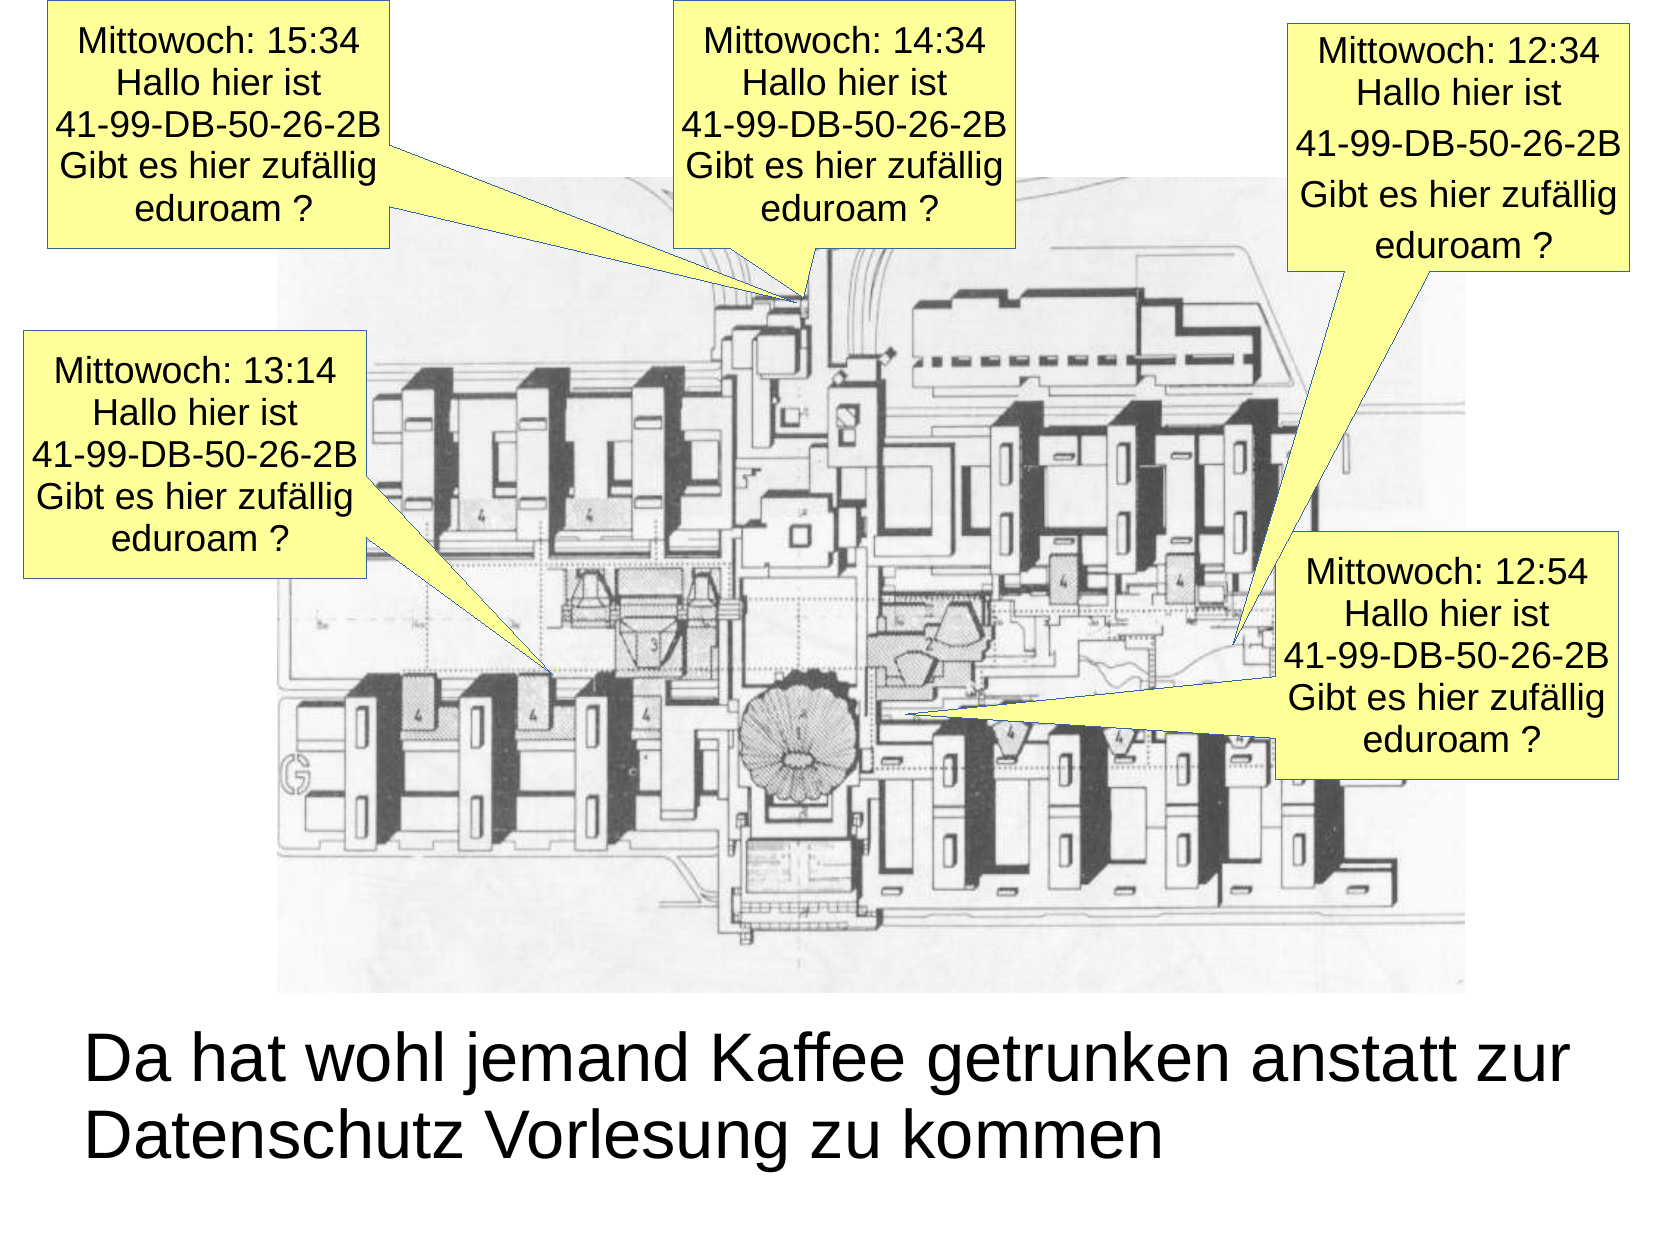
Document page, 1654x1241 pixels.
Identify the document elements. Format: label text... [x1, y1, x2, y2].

text_box Da hat wohl jemand Kaffee getrunken anstatt zur Datenschutz Vorlesung zu kommen [68, 1012, 1607, 1182]
text_box Mittowoch: 15:34 Hallo hier ist 41-99-DB-50-26-2B Gibt es hier zufällig eduroam ? [47, 0, 797, 303]
picture [1294, 272, 1465, 531]
picture [277, 177, 1465, 993]
text_box Mittowoch: 12:34 Hallo hier ist 41-99-DB-50-26-2B Gibt es hier zufällig eduroam ? [1232, 23, 1630, 645]
text_box Mittowoch: 13:14 Hallo hier ist 41-99-DB-50-26-2B Gibt es hier zufällig eduroam ? [23, 330, 553, 675]
text_box Mittowoch: 12:54 Hallo hier ist 41-99-DB-50-26-2B Gibt es hier zufällig eduroam ? [905, 531, 1619, 780]
text_box Mittowoch: 14:34 Hallo hier ist 41-99-DB-50-26-2B Gibt es hier zufällig eduroam ? [673, 0, 1016, 298]
